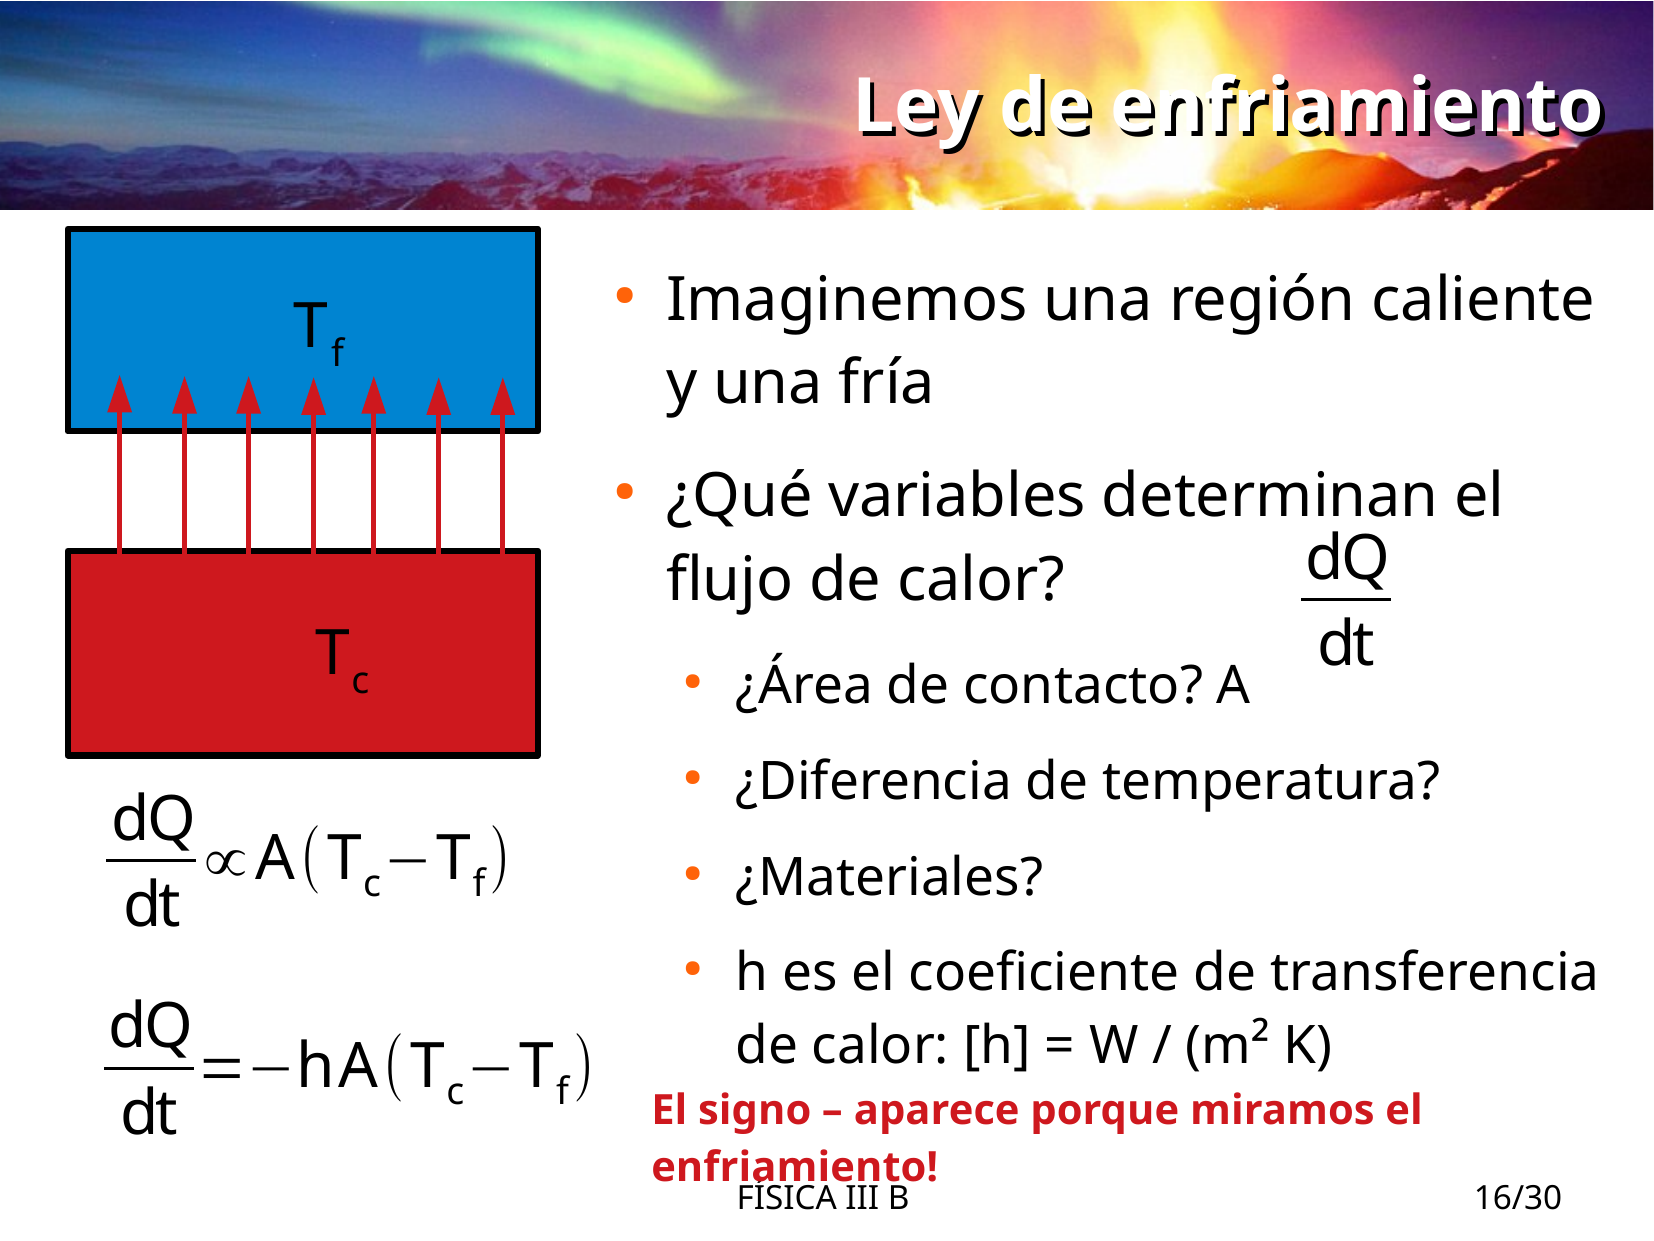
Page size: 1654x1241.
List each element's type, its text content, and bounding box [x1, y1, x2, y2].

title Ley de enfriamiento [45, 15, 1606, 191]
text_box [67, 550, 538, 756]
chart [1291, 519, 1400, 681]
text_box [67, 228, 538, 432]
chart [285, 287, 351, 375]
chart [94, 988, 601, 1150]
picture [0, 1, 1654, 210]
list Imaginemos una región caliente y una fría ¿Qué variables determinan el flujo de calor? ¿Área de contacto? A ¿Diferencia de temperatura? ¿Materiales? h es el coeficiente de transferencia de calor: [h] = W / (m² K) [596, 255, 1606, 1156]
chart [96, 780, 517, 942]
chart [307, 615, 376, 703]
text_box El signo – aparece porque miramos el enfriamiento! [636, 1072, 1654, 1138]
